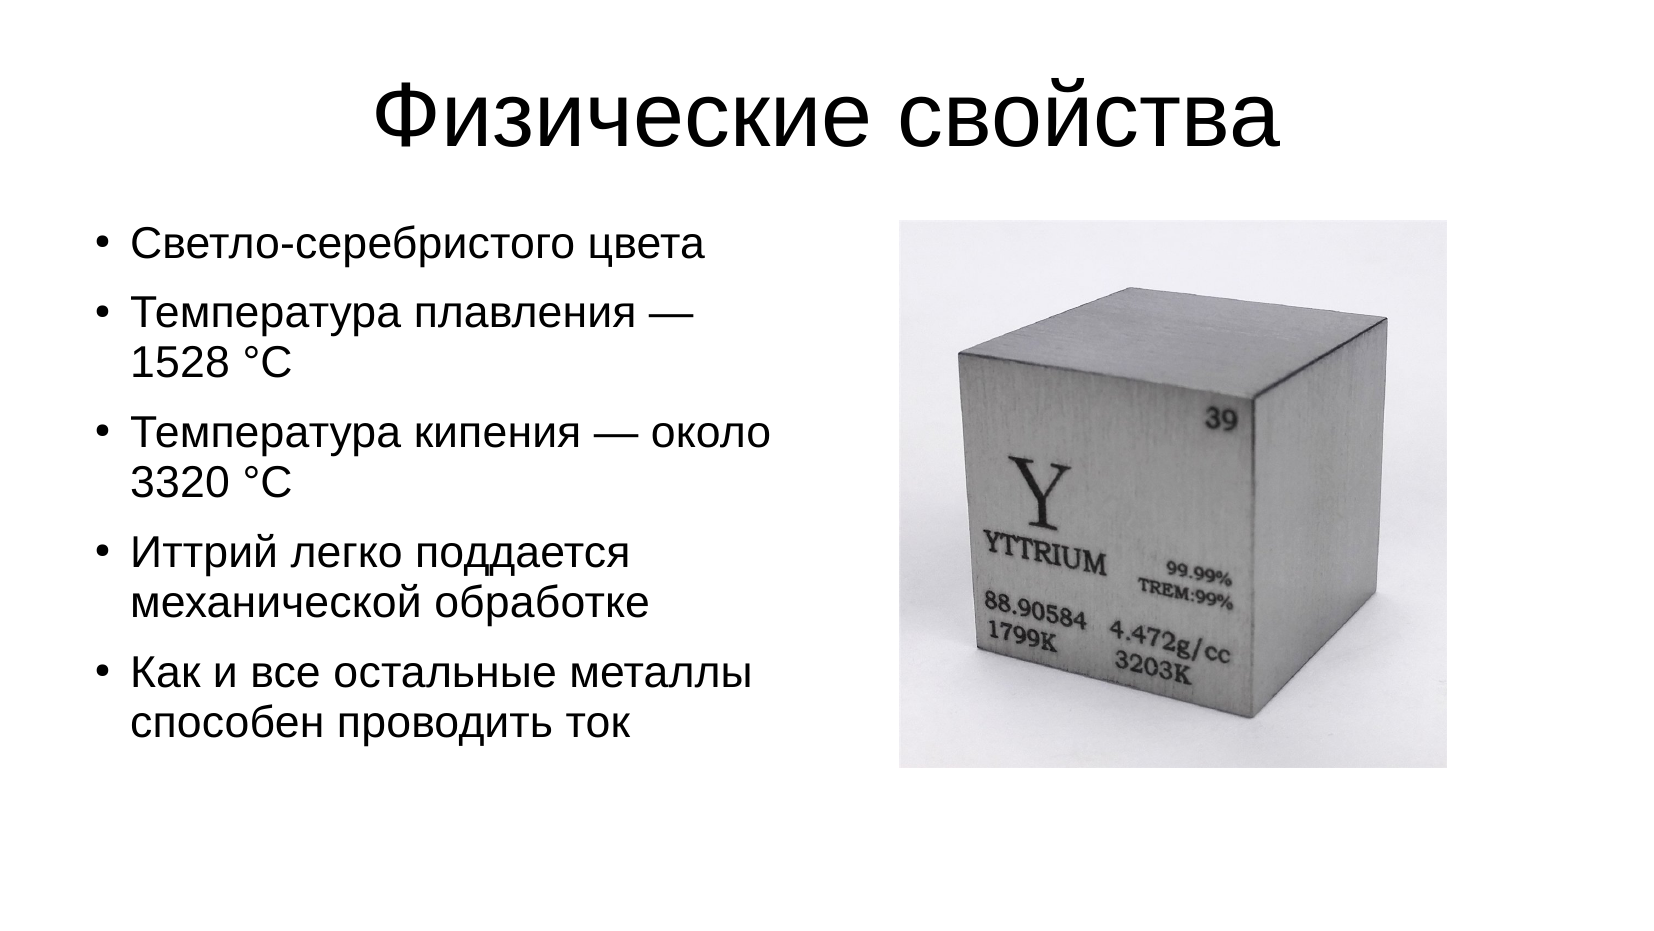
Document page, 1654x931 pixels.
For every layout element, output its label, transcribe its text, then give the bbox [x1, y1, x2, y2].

title Физические свойства [82, 37, 1571, 193]
picture [899, 220, 1447, 768]
list Светло-серебристого цвета Температура плавления — 1528 °C Температура кипения — около 3320 °C Иттрий легко поддается механической обработке Как и все остальные металлы способен проводить ток [82, 217, 798, 758]
